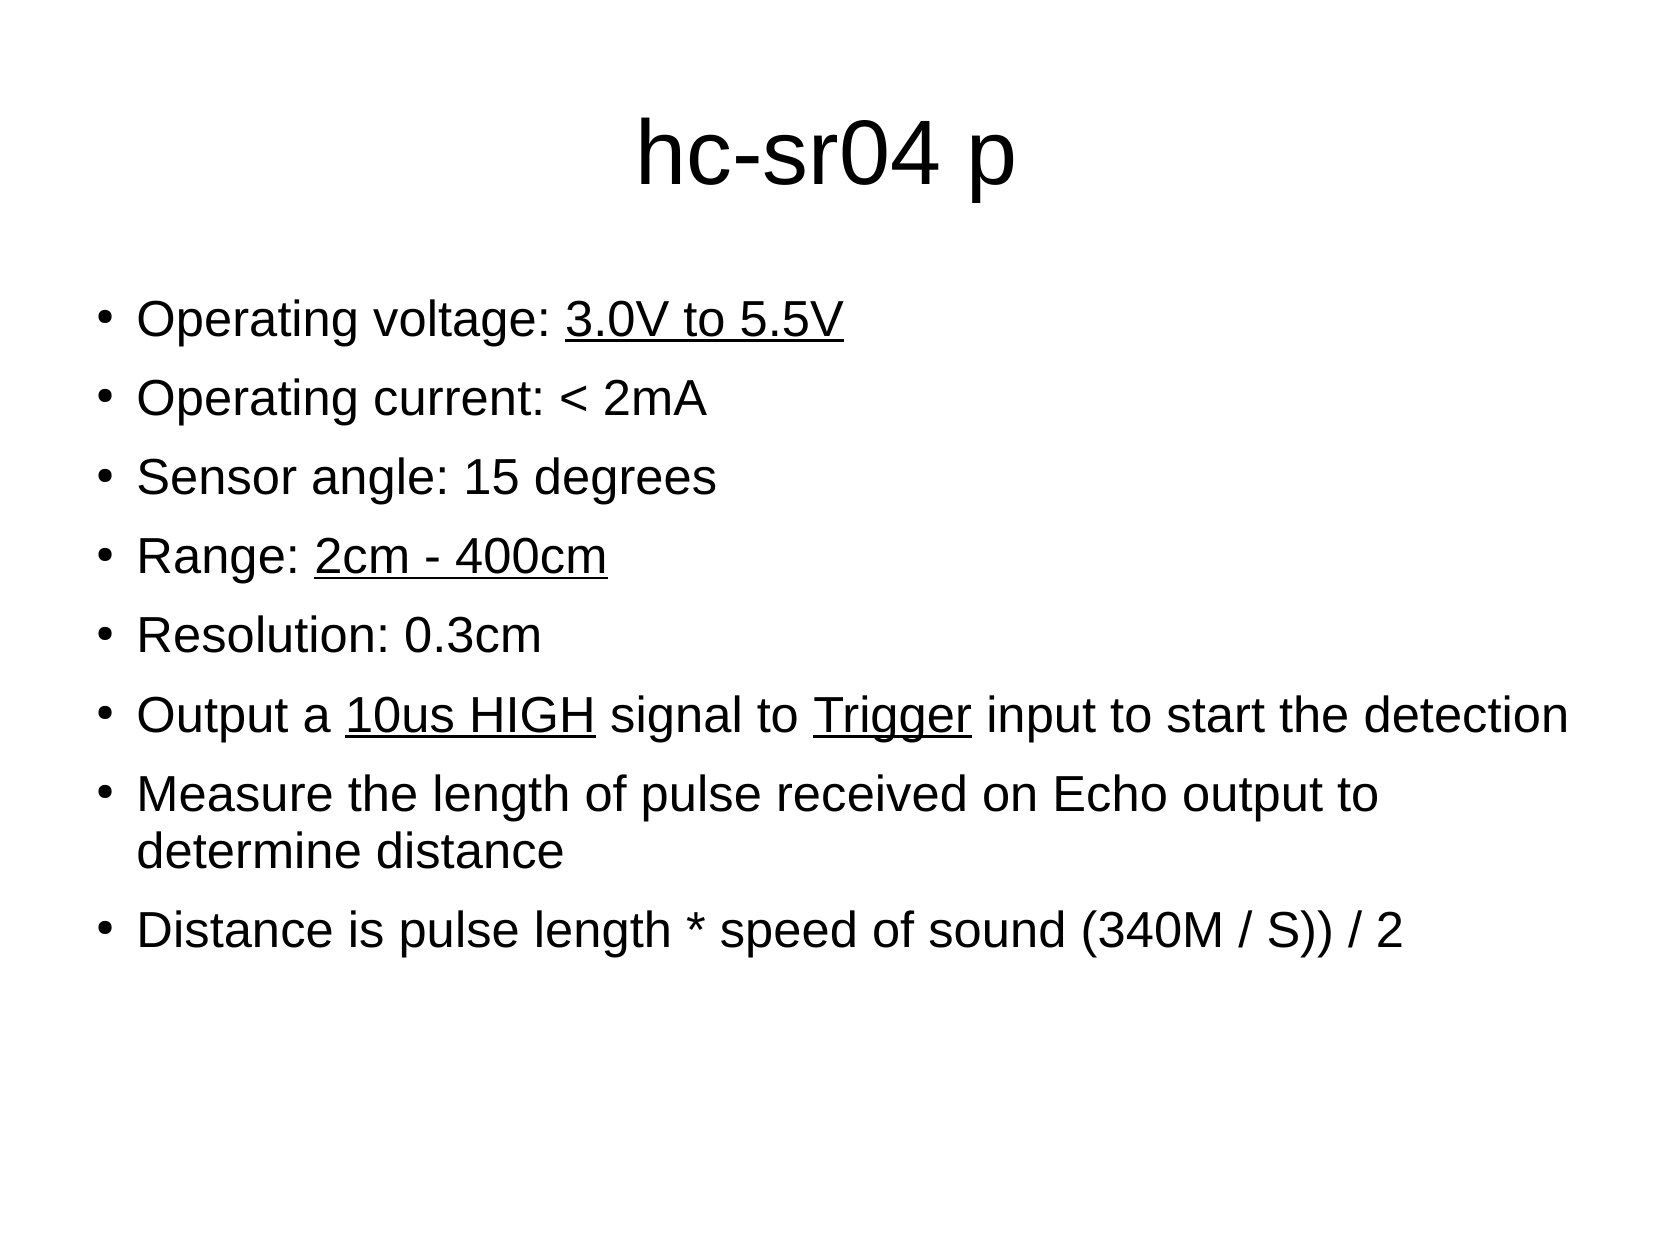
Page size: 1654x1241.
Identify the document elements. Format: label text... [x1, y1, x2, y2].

list Operating voltage: 3.0V to 5.5V Operating current: < 2mA Sensor angle: 15 degrees Range: 2cm - 400cm Resolution: 0.3cm Output a 10us HIGH signal to Trigger input to start the detection Measure the length of pulse received on Echo output to determine distance Distance is pulse length * speed of sound (340M / S)) / 2 [82, 290, 1571, 1010]
title hc-sr04 p [82, 49, 1571, 257]
